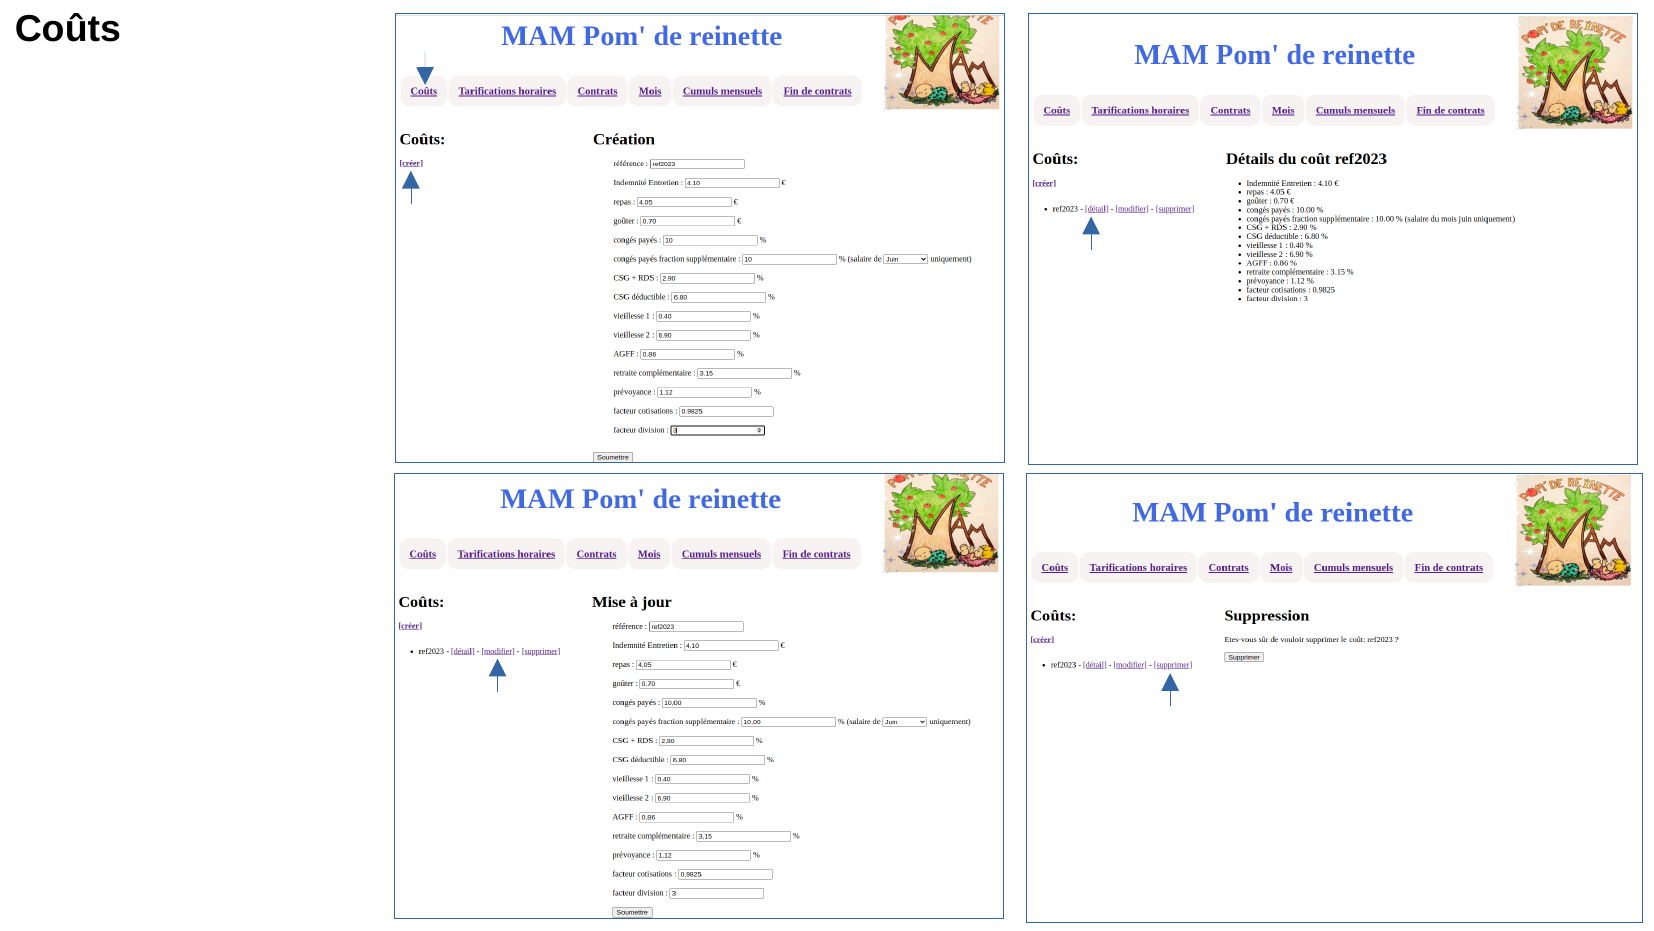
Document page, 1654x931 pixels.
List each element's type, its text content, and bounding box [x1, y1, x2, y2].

picture [394, 473, 1004, 919]
picture [395, 13, 1005, 463]
text_box Coûts [0, 0, 145, 57]
picture [1026, 473, 1643, 923]
picture [1028, 13, 1638, 465]
